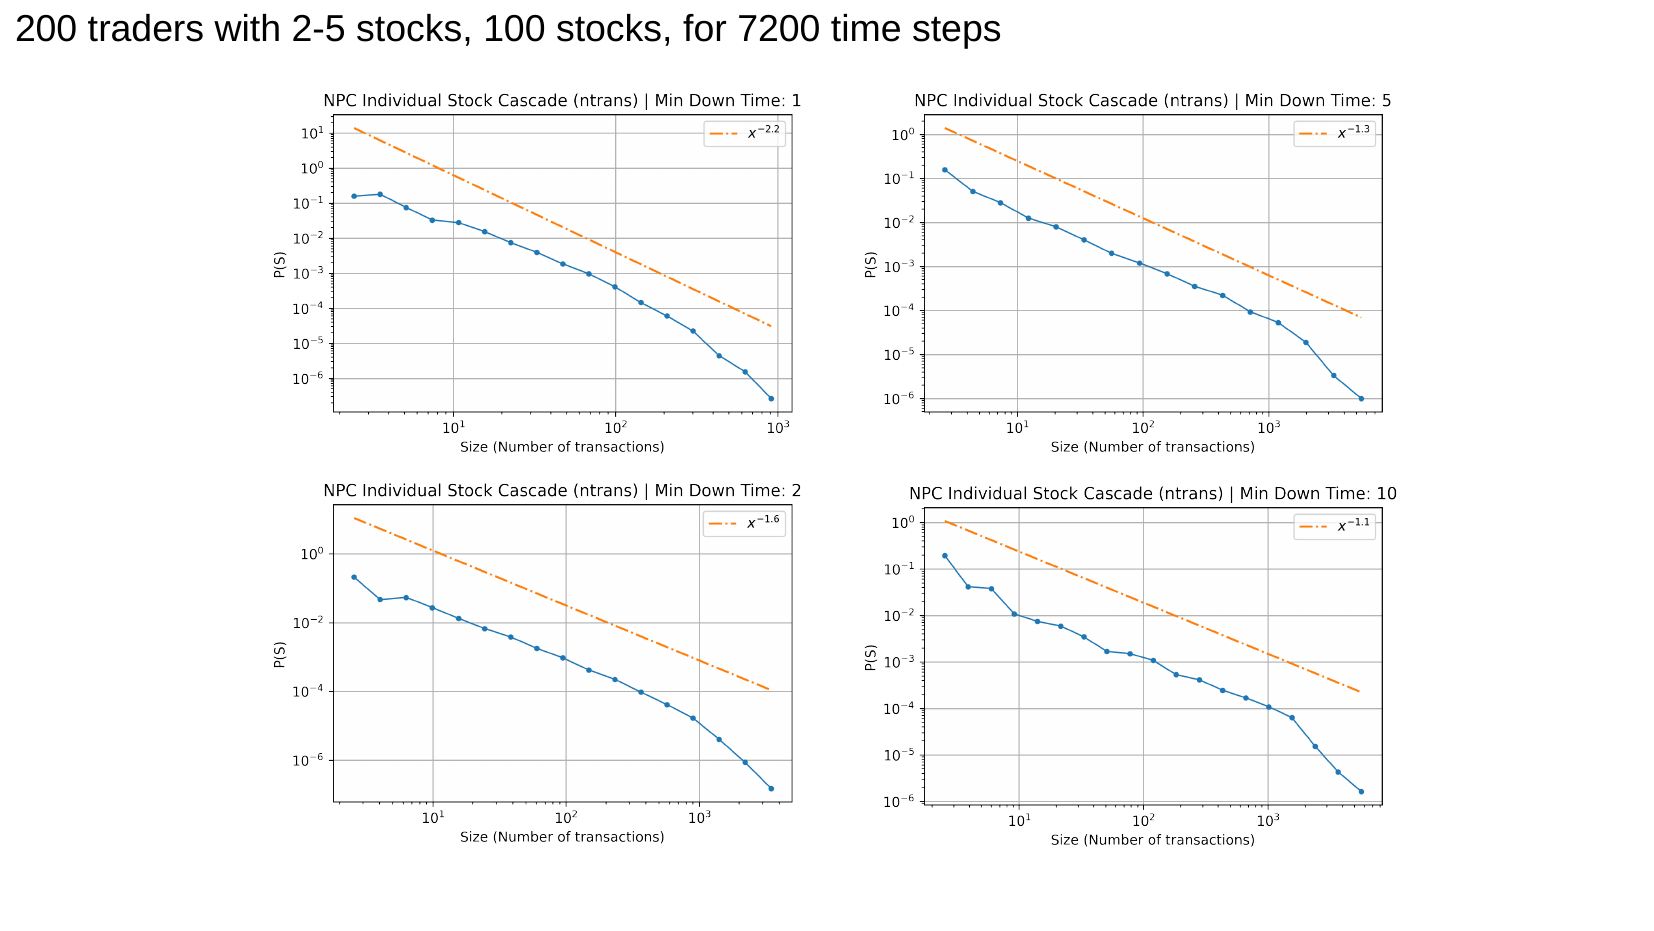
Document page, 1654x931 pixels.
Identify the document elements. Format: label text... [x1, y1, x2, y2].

picture [259, 67, 1441, 854]
text_box 200 traders with 2-5 stocks, 100 stocks, for 7200 time steps [0, 0, 1038, 58]
